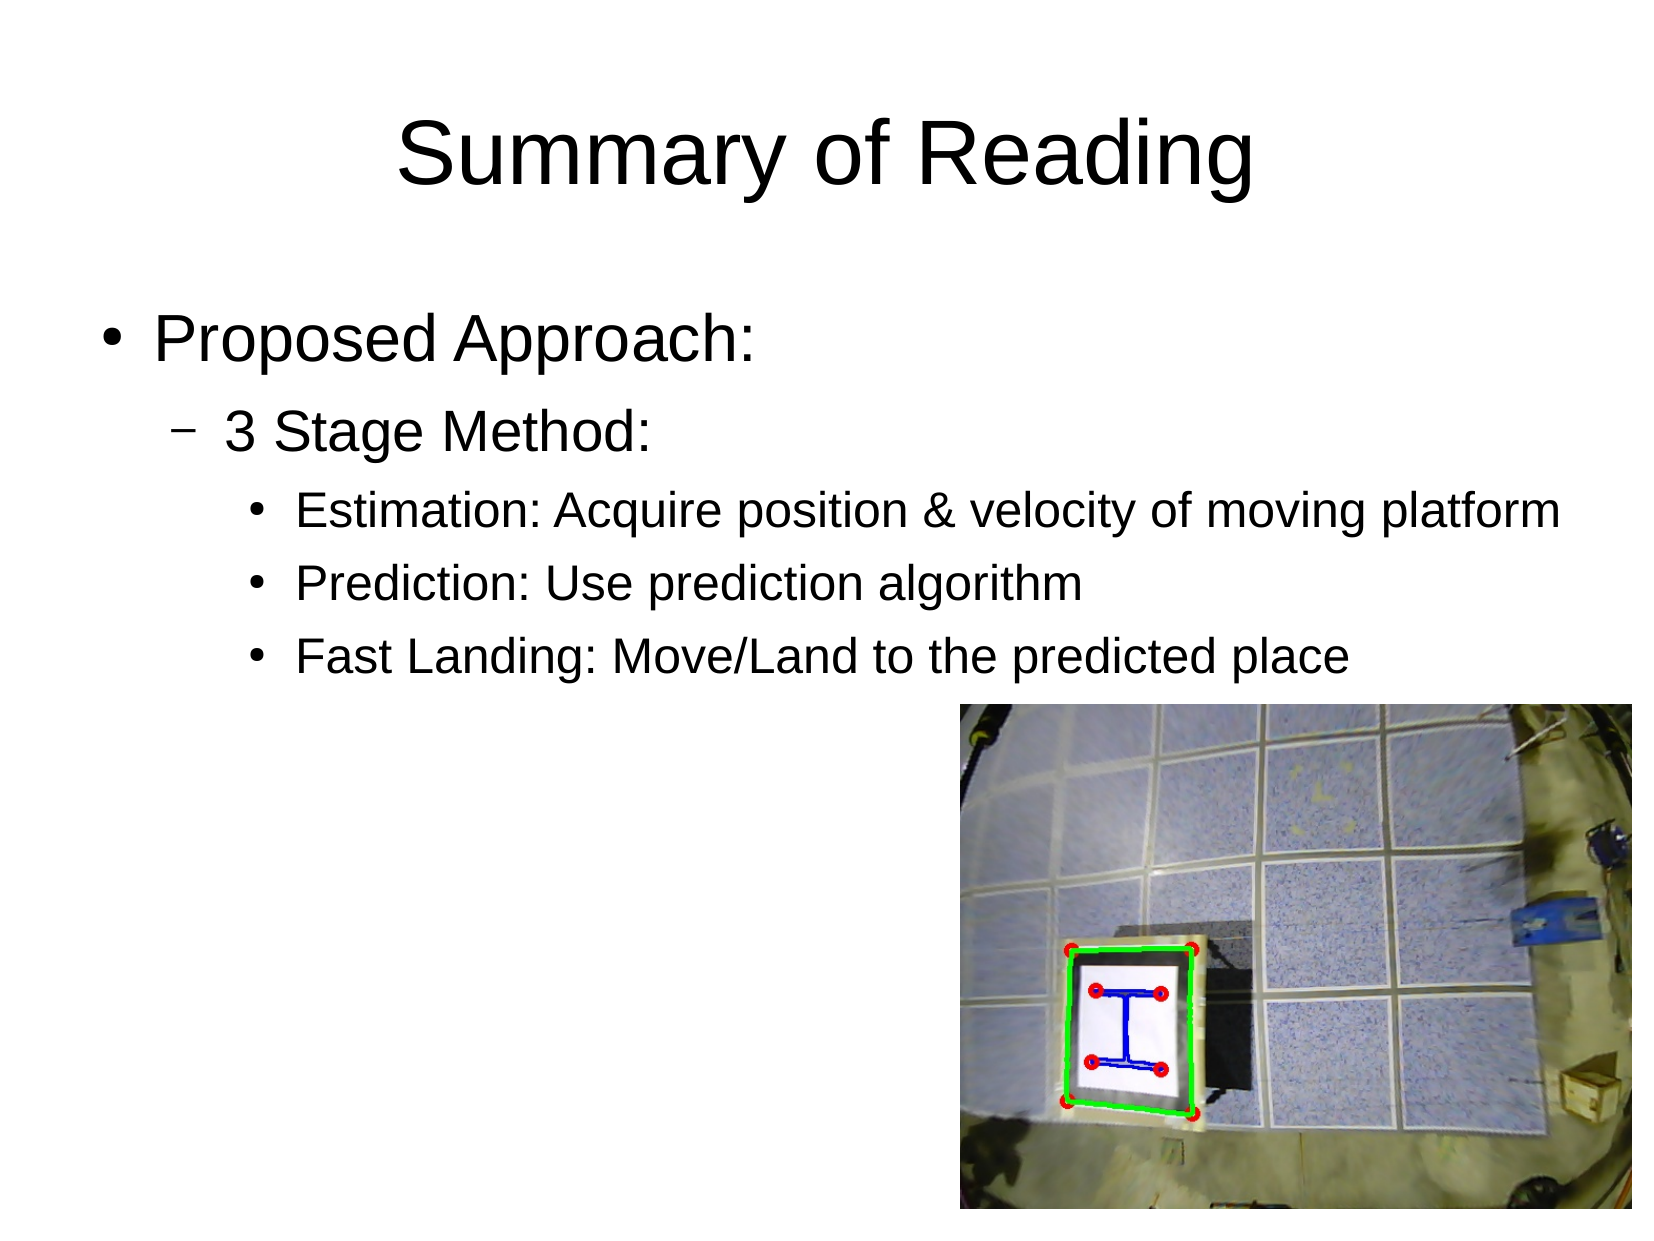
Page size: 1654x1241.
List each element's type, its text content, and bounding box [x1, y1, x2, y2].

title Summary of Reading [82, 49, 1571, 257]
picture [960, 704, 1632, 1209]
list Proposed Approach: 3 Stage Method: Estimation: Acquire position & velocity of moving platform Prediction: Use prediction algorithm Fast Landing: Move/Land to the predicted place [82, 300, 1571, 1021]
